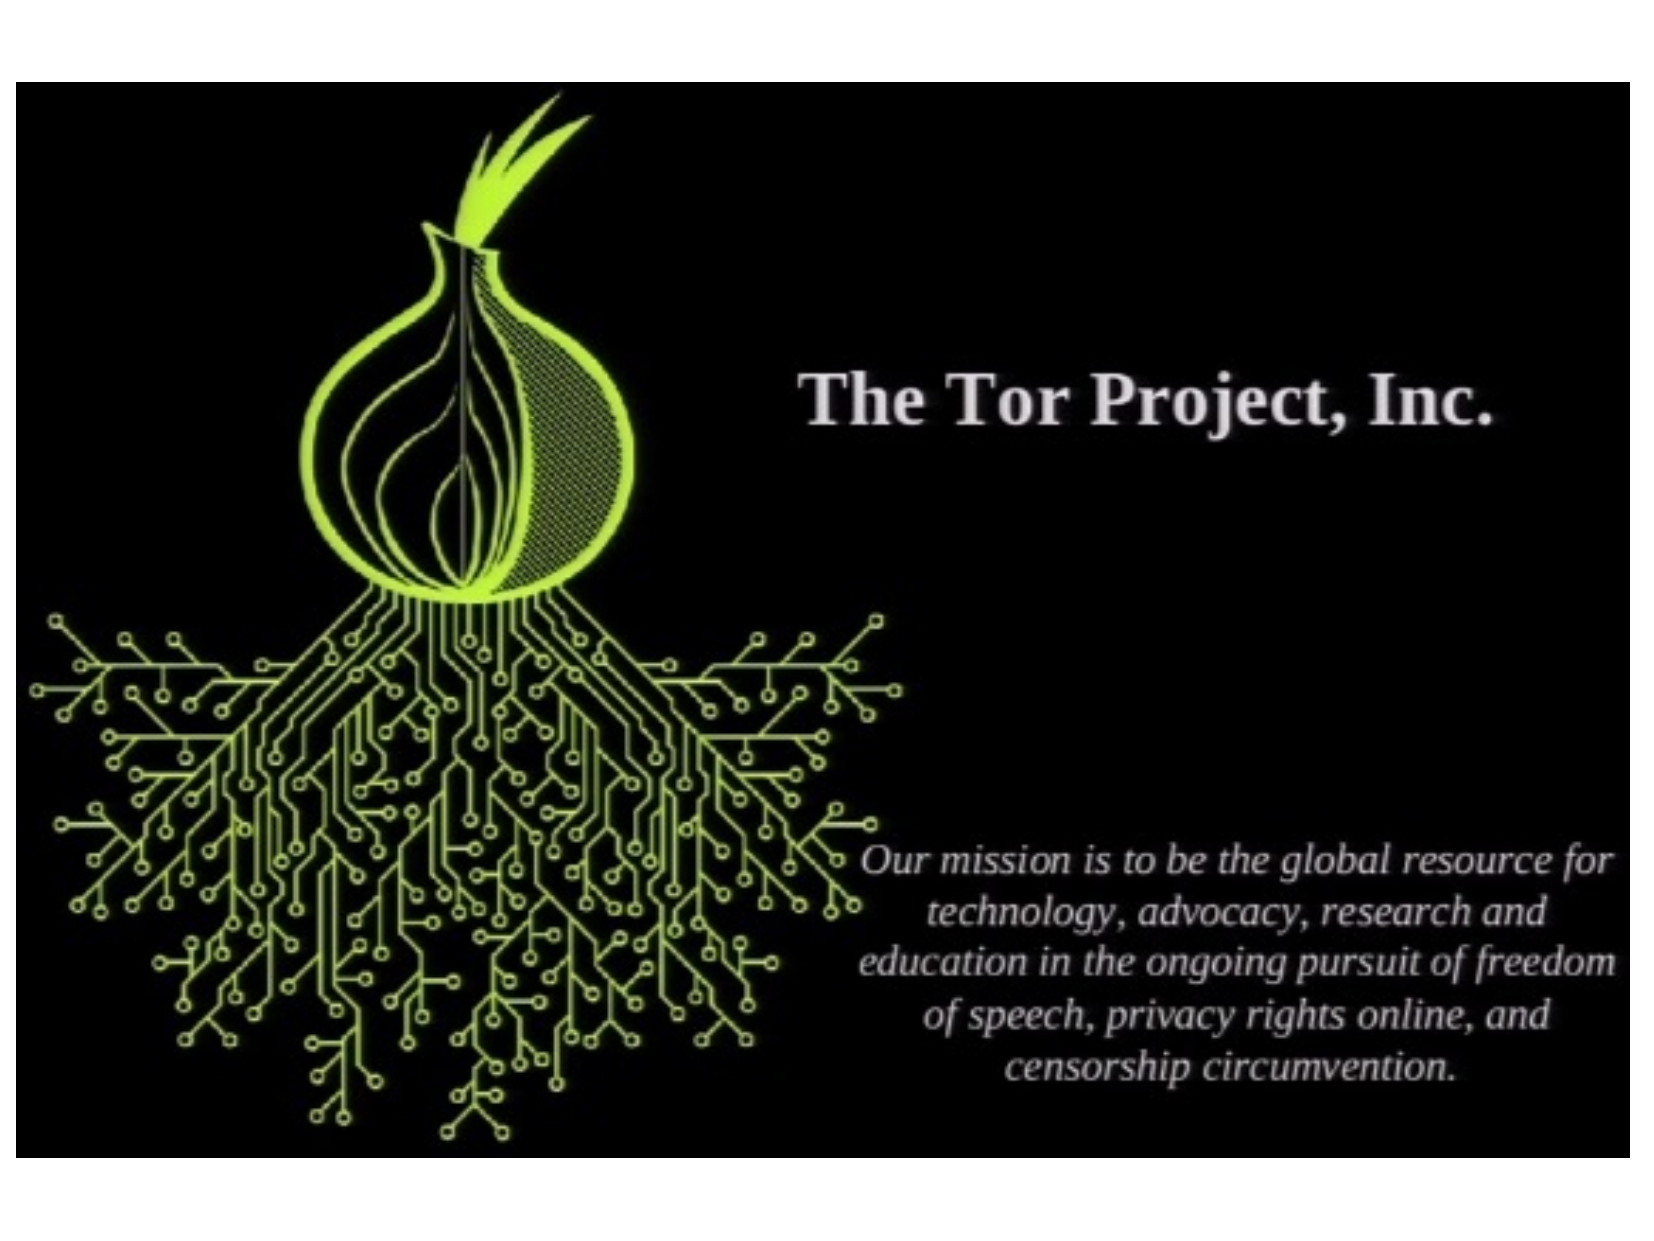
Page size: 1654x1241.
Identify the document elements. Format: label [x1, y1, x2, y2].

picture [16, 82, 1630, 1158]
